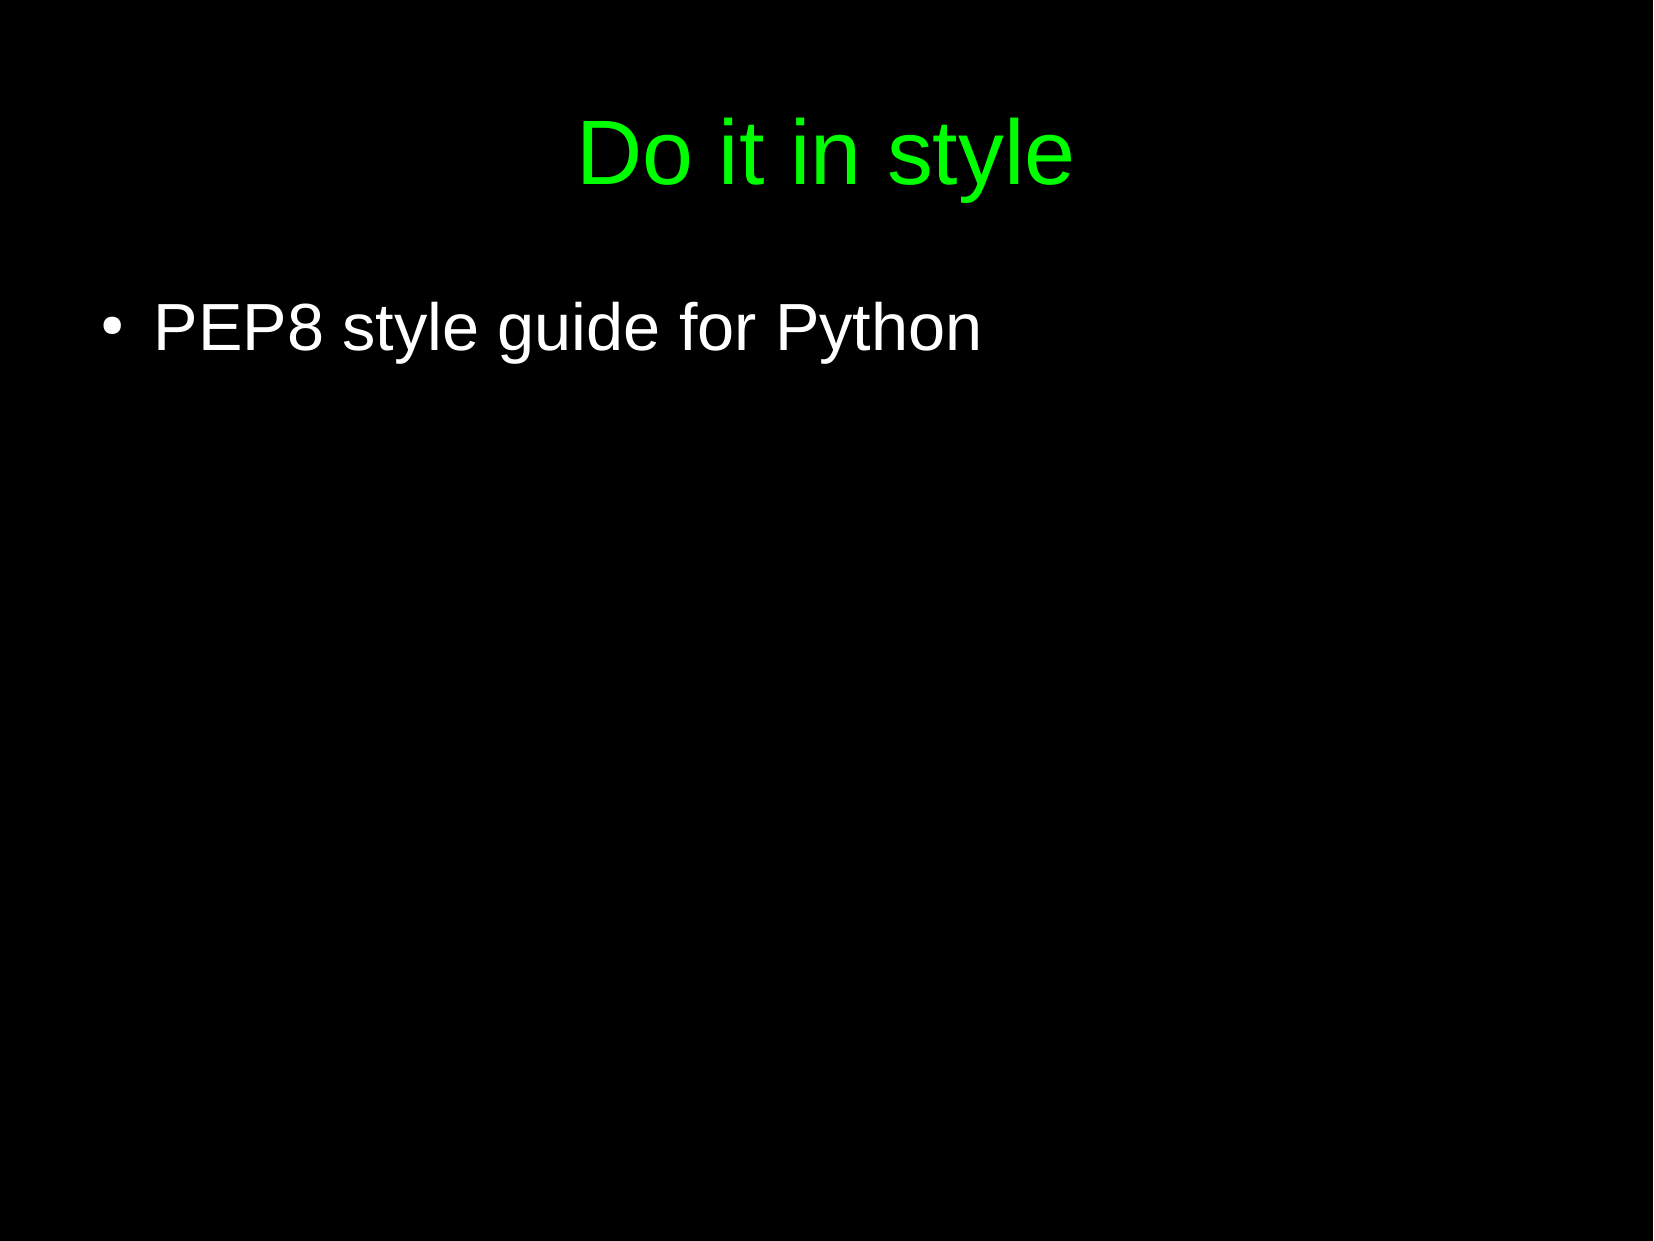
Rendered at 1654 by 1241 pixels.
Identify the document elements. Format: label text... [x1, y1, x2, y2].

list PEP8 style guide for Python [82, 290, 1571, 1109]
title Do it in style [82, 49, 1571, 257]
